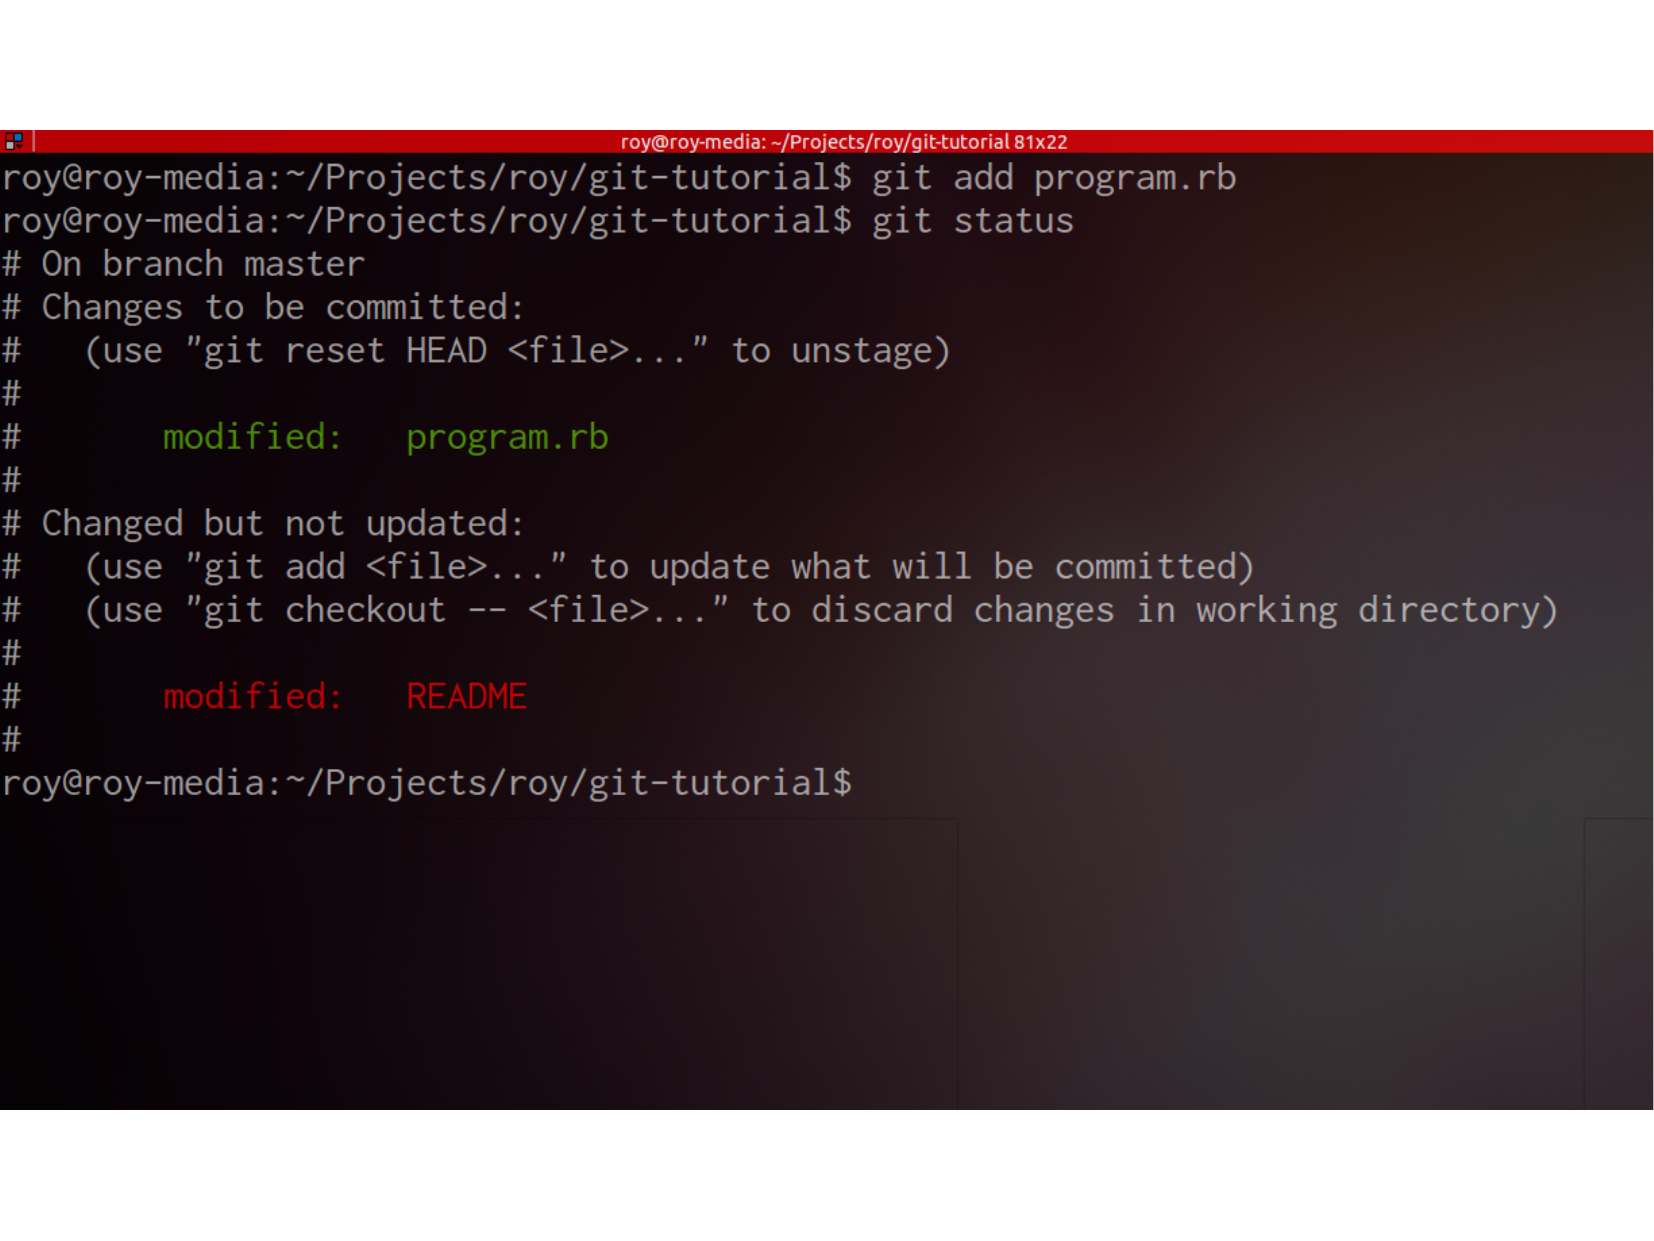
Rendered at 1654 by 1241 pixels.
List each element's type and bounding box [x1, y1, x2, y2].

picture [0, 130, 1654, 1110]
